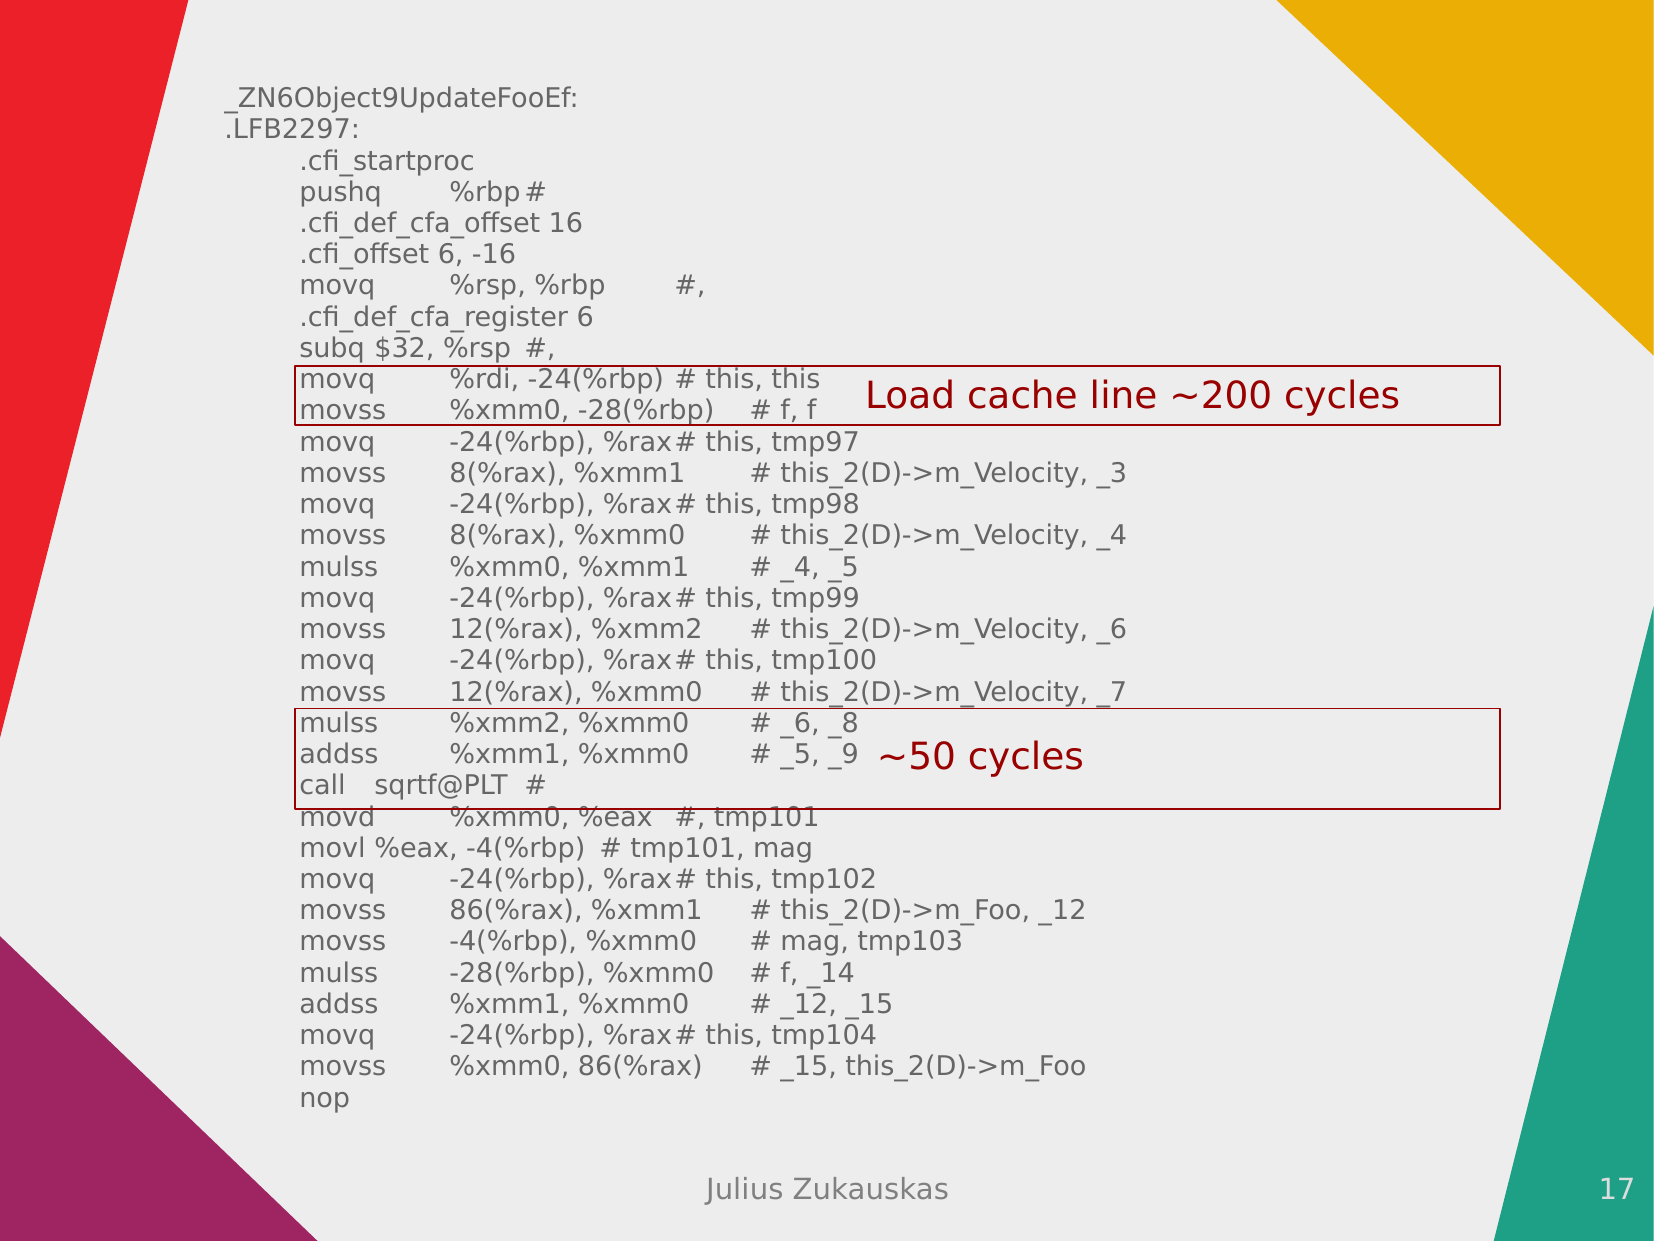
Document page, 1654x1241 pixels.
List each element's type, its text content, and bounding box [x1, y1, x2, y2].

subtitle _ZN6Object9UpdateFooEf: .LFB2297: .cfi_startproc pushq %rbp # .cfi_def_cfa_offset 16 .cfi_offset 6, -16 movq %rsp, %rbp #, .cfi_def_cfa_register 6 subq $32, %rsp #, movq %rdi, -24(%rbp) # this, this movss %xmm0, -28(%rbp) # f, f movq -24(%rbp), %rax # this, tmp97 movss 8(%rax), %xmm1 # this_2(D)->m_Velocity, _3 movq -24(%rbp), %rax # this, tmp98 movss 8(%rax), %xmm0 # this_2(D)->m_Velocity, _4 mulss %xmm0, %xmm1 # _4, _5 movq -24(%rbp), %rax # this, tmp99 movss 12(%rax), %xmm2 # this_2(D)->m_Velocity, _6 movq -24(%rbp), %rax # this, tmp100 movss 12(%rax), %xmm0 # this_2(D)->m_Velocity, _7 mulss %xmm2, %xmm0 # _6, _8 addss %xmm1, %xmm0 # _5, _9 call sqrtf@PLT # movd %xmm0, %eax #, tmp101 movl %eax, -4(%rbp) # tmp101, mag movq -24(%rbp), %rax # this, tmp102 movss 86(%rax), %xmm1 # this_2(D)->m_Foo, _12 movss -4(%rbp), %xmm0 # mag, tmp103 mulss -28(%rbp), %xmm0 # f, _14 addss %xmm1, %xmm0 # _12, _15 movq -24(%rbp), %rax # this, tmp104 movss %xmm0, 86(%rax) # _15, this_2(D)->m_Foo nop [296, 367, 850, 424]
subtitle _ZN6Object9UpdateFooEf: .LFB2297: .cfi_startproc pushq %rbp # .cfi_def_cfa_offset 16 .cfi_offset 6, -16 movq %rsp, %rbp #, .cfi_def_cfa_register 6 subq $32, %rsp #, movq %rdi, -24(%rbp) # this, this movss %xmm0, -28(%rbp) # f, f movq -24(%rbp), %rax # this, tmp97 movss 8(%rax), %xmm1 # this_2(D)->m_Velocity, _3 movq -24(%rbp), %rax # this, tmp98 movss 8(%rax), %xmm0 # this_2(D)->m_Velocity, _4 mulss %xmm0, %xmm1 # _4, _5 movq -24(%rbp), %rax # this, tmp99 movss 12(%rax), %xmm2 # this_2(D)->m_Velocity, _6 movq -24(%rbp), %rax # this, tmp100 movss 12(%rax), %xmm0 # this_2(D)->m_Velocity, _7 mulss %xmm2, %xmm0 # _6, _8 addss %xmm1, %xmm0 # _5, _9 call sqrtf@PLT # movd %xmm0, %eax #, tmp101 movl %eax, -4(%rbp) # tmp101, mag movq -24(%rbp), %rax # this, tmp102 movss 86(%rax), %xmm1 # this_2(D)->m_Foo, _12 movss -4(%rbp), %xmm0 # mag, tmp103 mulss -28(%rbp), %xmm0 # f, _14 addss %xmm1, %xmm0 # _12, _15 movq -24(%rbp), %rax # this, tmp104 movss %xmm0, 86(%rax) # _15, this_2(D)->m_Foo nop [224, 23, 1256, 1173]
text_box ~50 cycles [862, 727, 1465, 786]
text_box Load cache line ~200 cycles [850, 366, 1453, 426]
subtitle _ZN6Object9UpdateFooEf: .LFB2297: .cfi_startproc pushq %rbp # .cfi_def_cfa_offset 16 .cfi_offset 6, -16 movq %rsp, %rbp #, .cfi_def_cfa_register 6 subq $32, %rsp #, movq %rdi, -24(%rbp) # this, this movss %xmm0, -28(%rbp) # f, f movq -24(%rbp), %rax # this, tmp97 movss 8(%rax), %xmm1 # this_2(D)->m_Velocity, _3 movq -24(%rbp), %rax # this, tmp98 movss 8(%rax), %xmm0 # this_2(D)->m_Velocity, _4 mulss %xmm0, %xmm1 # _4, _5 movq -24(%rbp), %rax # this, tmp99 movss 12(%rax), %xmm2 # this_2(D)->m_Velocity, _6 movq -24(%rbp), %rax # this, tmp100 movss 12(%rax), %xmm0 # this_2(D)->m_Velocity, _7 mulss %xmm2, %xmm0 # _6, _8 addss %xmm1, %xmm0 # _5, _9 call sqrtf@PLT # movd %xmm0, %eax #, tmp101 movl %eax, -4(%rbp) # tmp101, mag movq -24(%rbp), %rax # this, tmp102 movss 86(%rax), %xmm1 # this_2(D)->m_Foo, _12 movss -4(%rbp), %xmm0 # mag, tmp103 mulss -28(%rbp), %xmm0 # f, _14 addss %xmm1, %xmm0 # _12, _15 movq -24(%rbp), %rax # this, tmp104 movss %xmm0, 86(%rax) # _15, this_2(D)->m_Foo nop [296, 709, 1256, 808]
